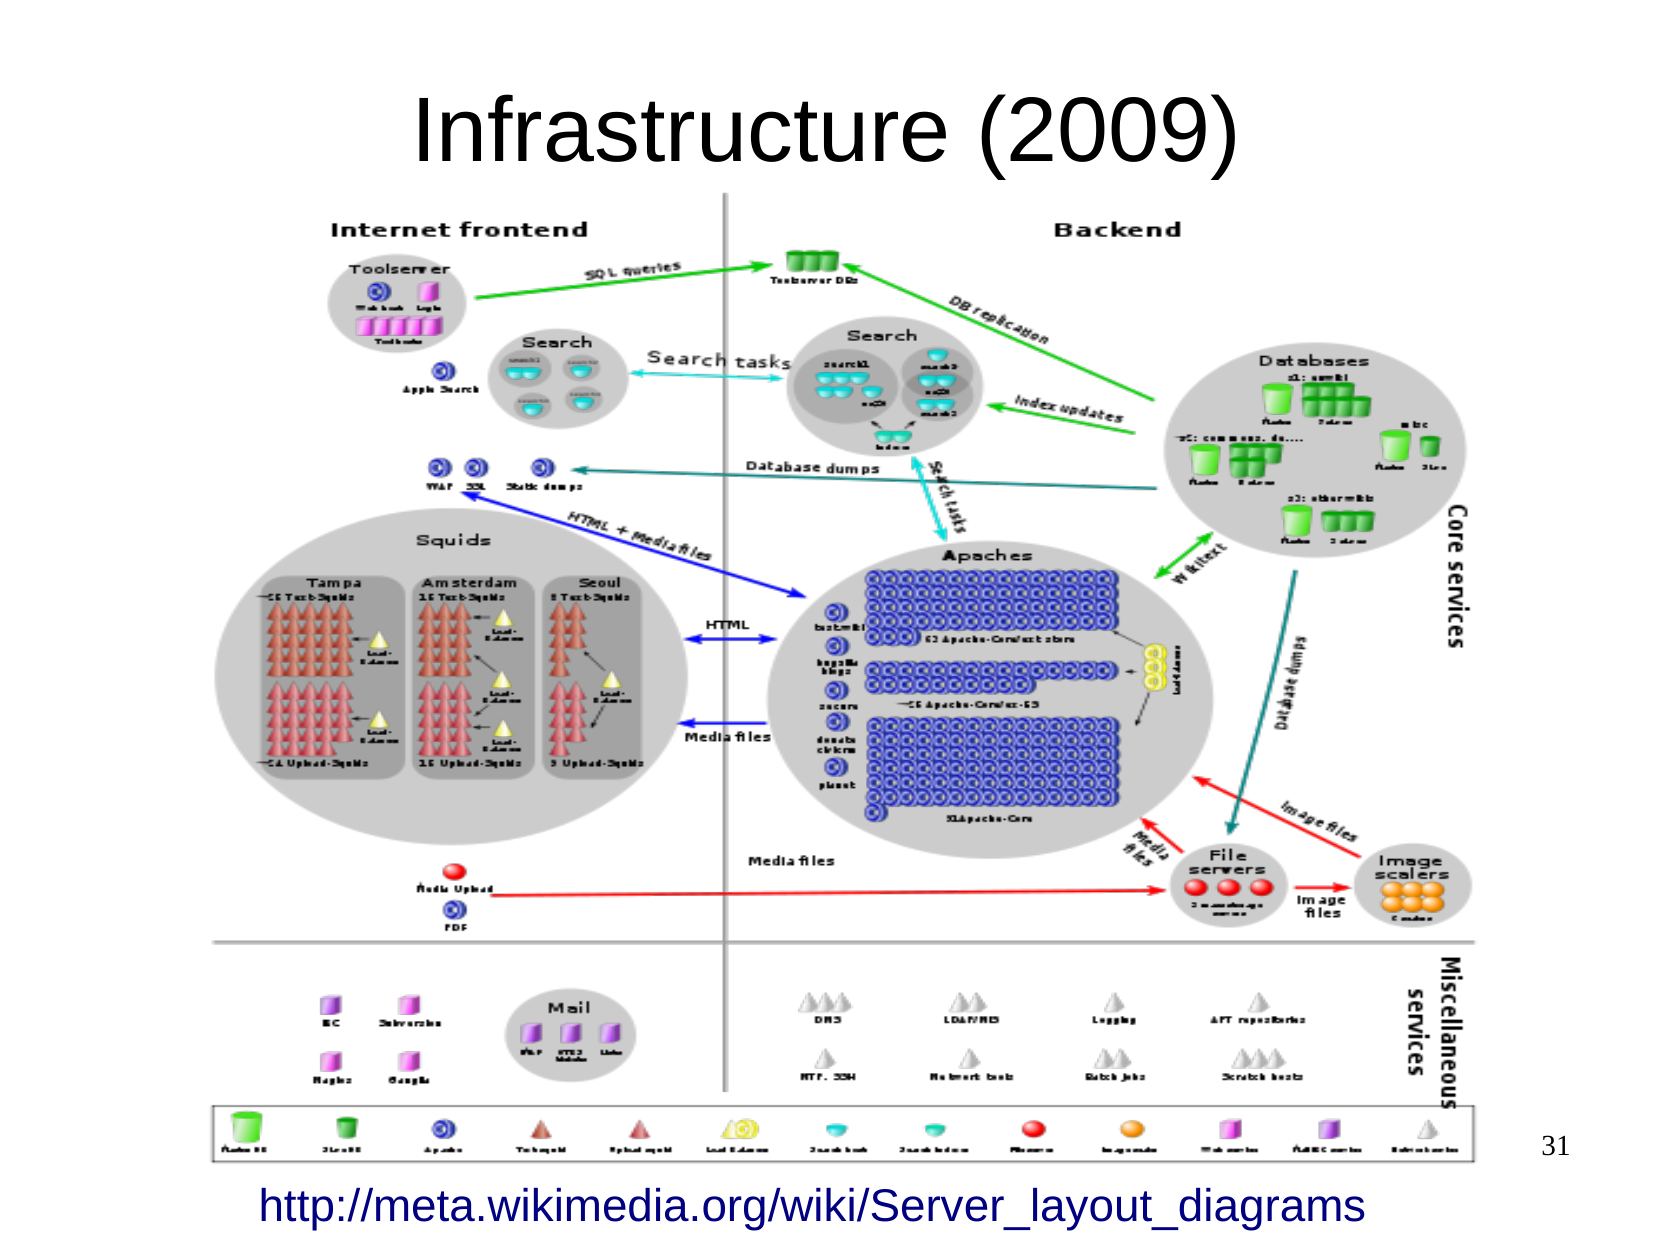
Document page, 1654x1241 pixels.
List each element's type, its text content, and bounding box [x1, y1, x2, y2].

picture [187, 175, 1501, 1181]
text_box http://meta.wikimedia.org/wiki/Server_layout_diagrams [31, 1172, 1607, 1239]
title Infrastructure (2009) [82, 33, 1571, 226]
